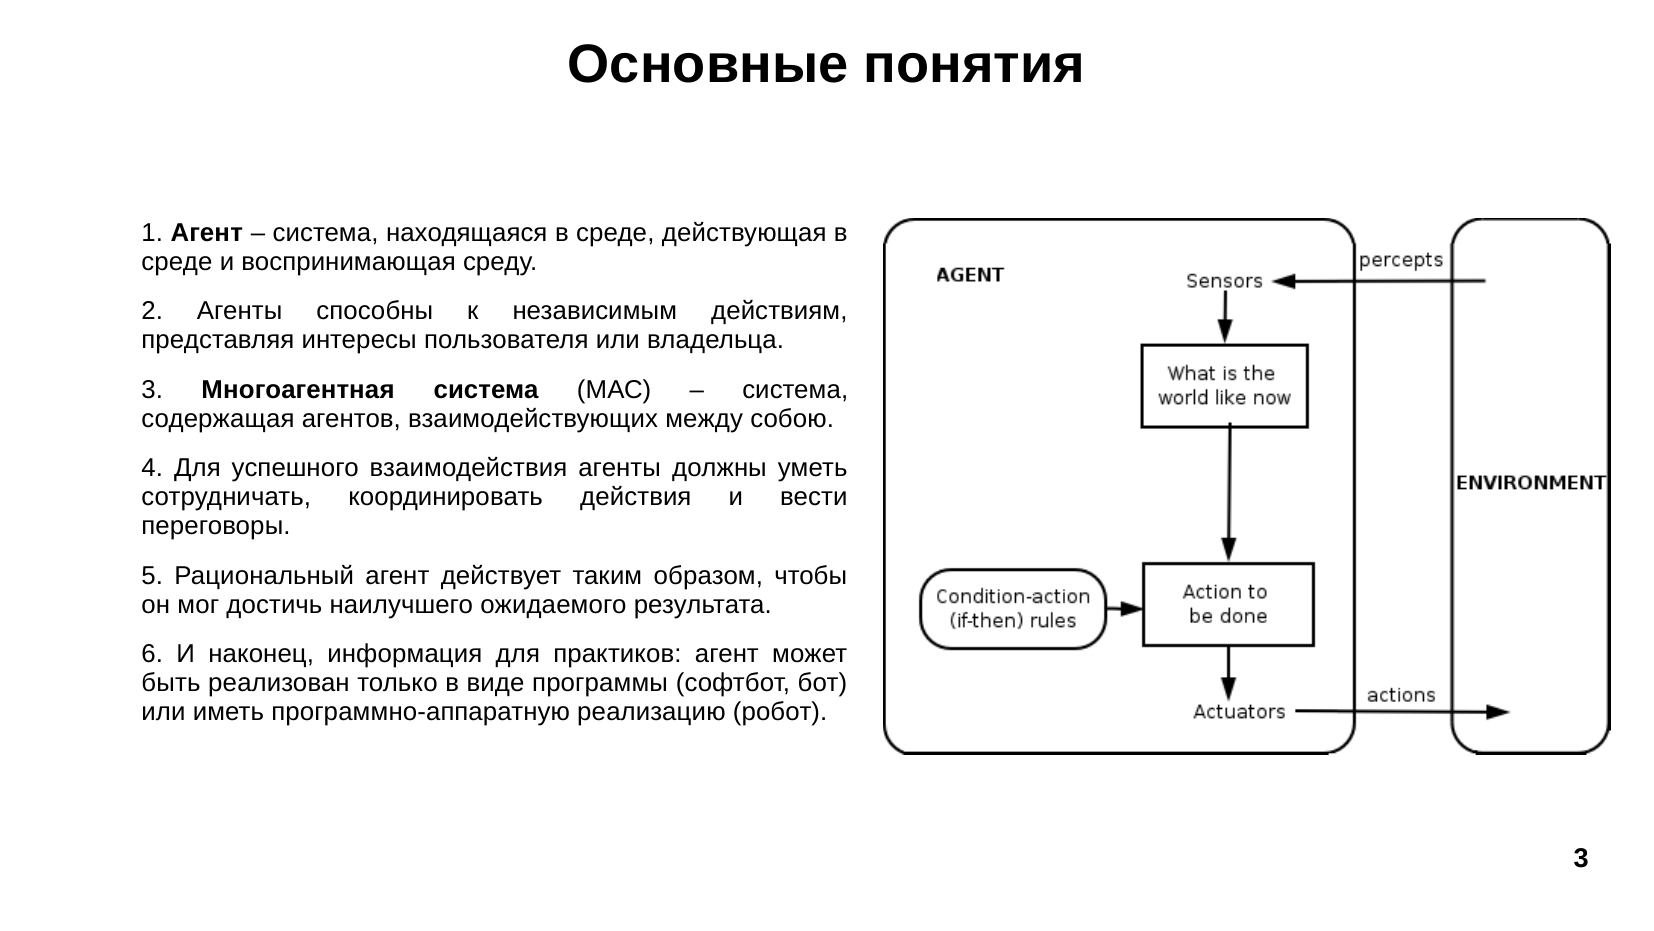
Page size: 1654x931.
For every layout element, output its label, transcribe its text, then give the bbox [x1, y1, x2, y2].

text_box 3 [1558, 835, 1613, 881]
list 1. Агент – система, находящаяся в среде, действующая в среде и воспринимающая среду. 2. Агенты способны к независимым действиям, представляя интересы пользователя или владельца. 3. Многоагентная система (МАС) – система, содержащая агентов, взаимодействующих между собою. 4. Для успешного взаимодействия агенты должны уметь сотрудничать, координировать действия и вести переговоры. 5. Рациональный агент действует таким образом, чтобы он мог достичь наилучшего ожидаемого результата. 6. И наконец, информация для практиков: агент может быть реализован только в виде программы (софтбот, бот) или иметь программно-аппаратную реализацию (робот). [82, 217, 850, 758]
title Основные понятия [82, 0, 1571, 299]
picture [883, 218, 1611, 755]
